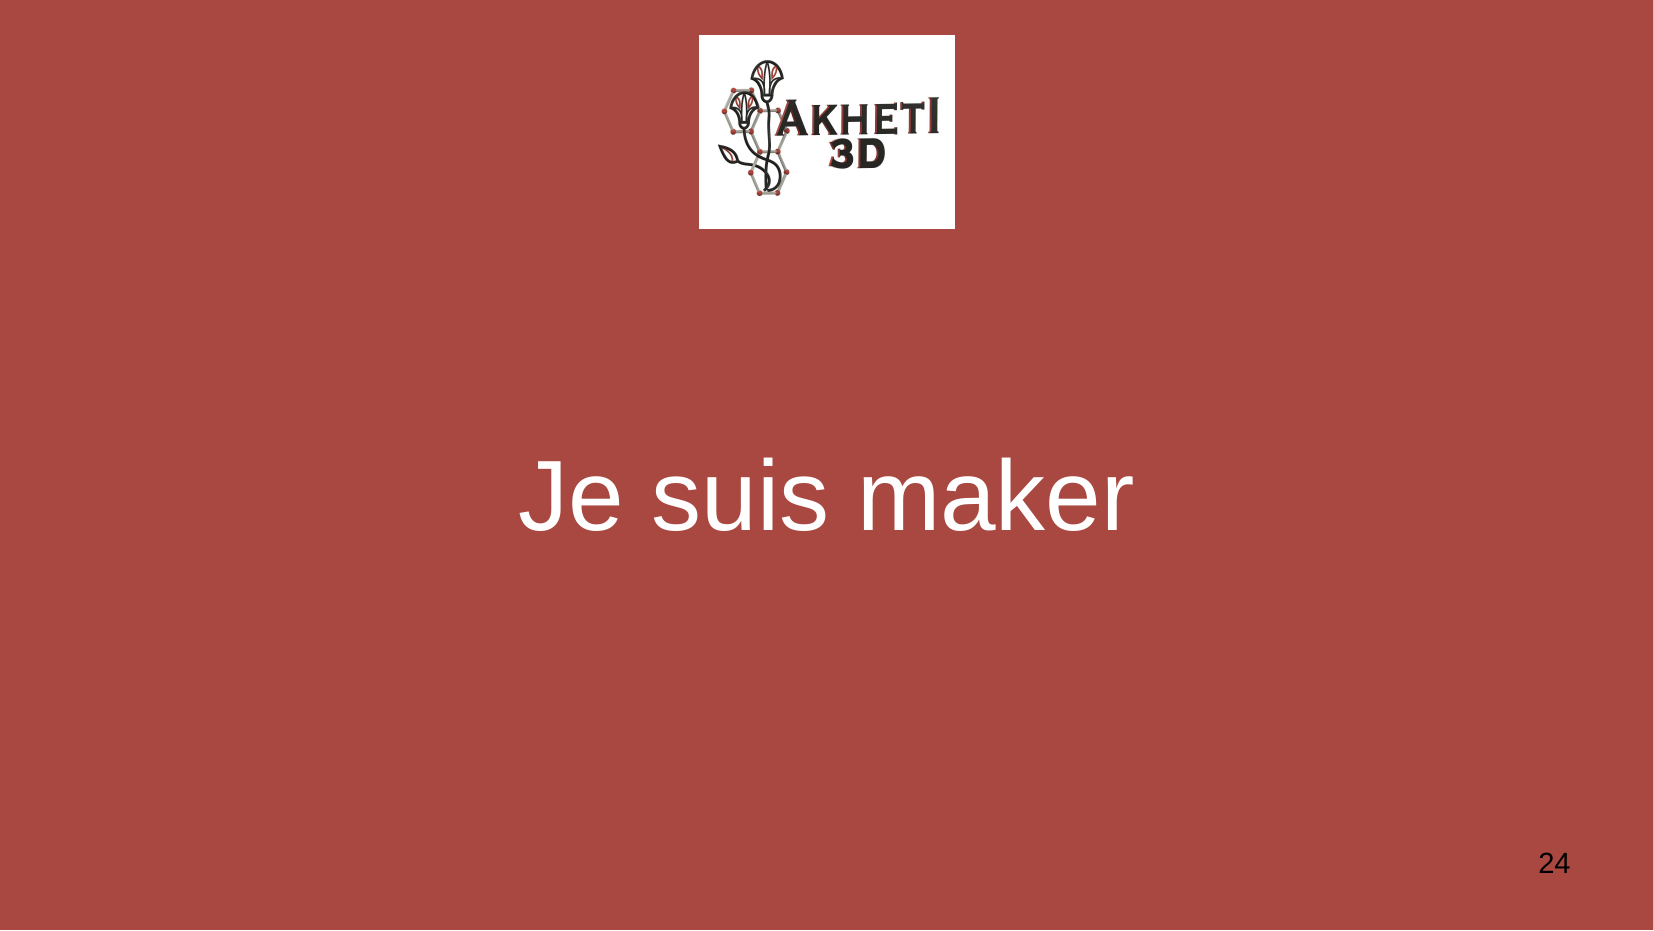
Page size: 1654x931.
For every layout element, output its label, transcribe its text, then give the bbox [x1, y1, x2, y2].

text_box Je suis maker [465, 432, 1188, 570]
picture [699, 35, 955, 229]
